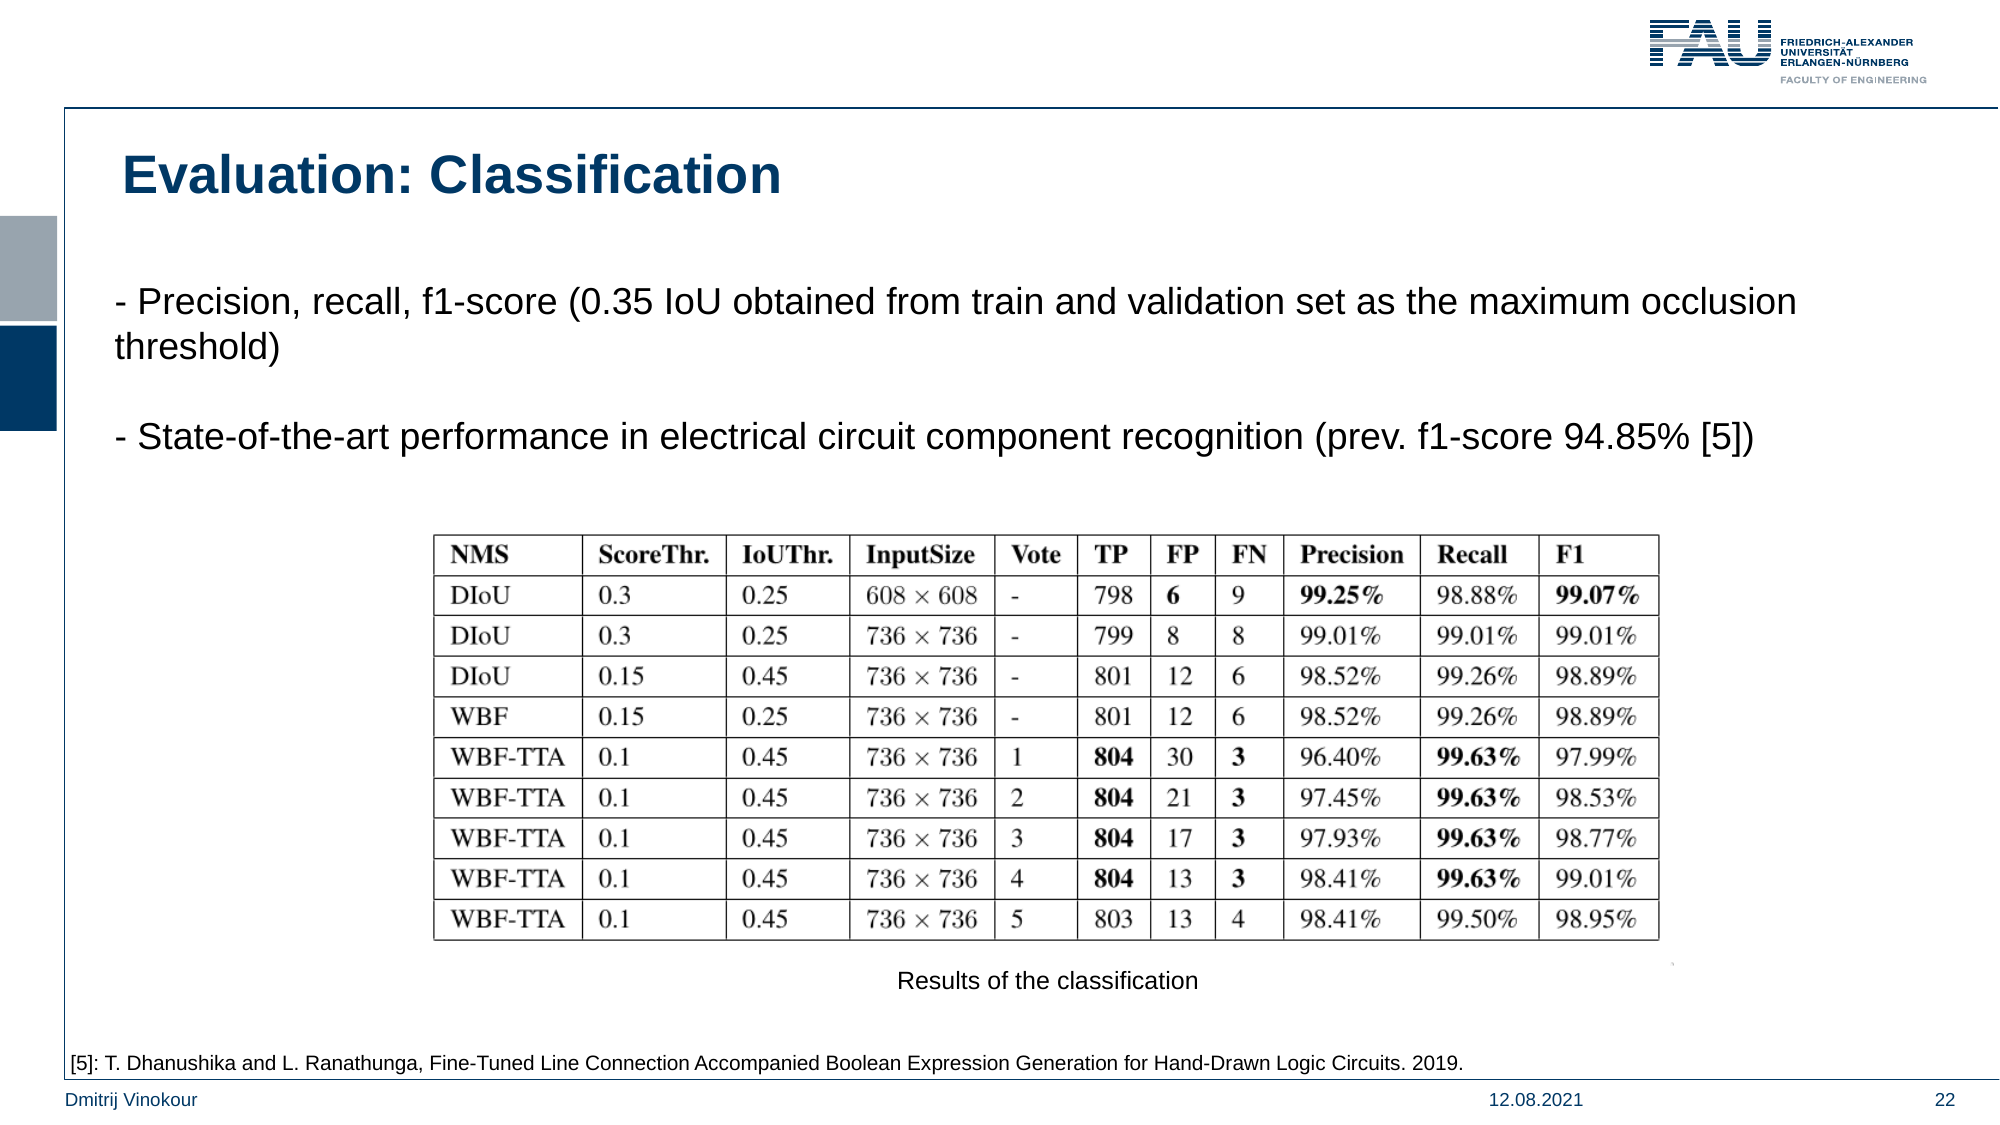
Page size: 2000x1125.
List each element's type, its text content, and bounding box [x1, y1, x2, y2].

picture [419, 513, 1674, 966]
text_box 12.08.2021 [1489, 1088, 1725, 1119]
text_box <number> [1798, 1088, 1956, 1119]
text_box - Precision, recall, f1-score (0.35 IoU obtained from train and validation set as the maximum occlusion threshold) - State-of-the-art performance in electrical circuit component recognition (prev. f1-score 94.85% [5]) [99, 224, 1946, 450]
text_box [5]: T. Dhanushika and L. Ranathunga, Fine-Tuned Line Connection Accompanied Boolean Expression Generation for Hand-Drawn Logic Circuits. 2019. [55, 1042, 2000, 1088]
text_box Dmitrij Vinokour [64, 1088, 1403, 1119]
text_box Results of the classification [882, 959, 1215, 1003]
text_box Evaluation: Classification [122, 139, 1946, 224]
